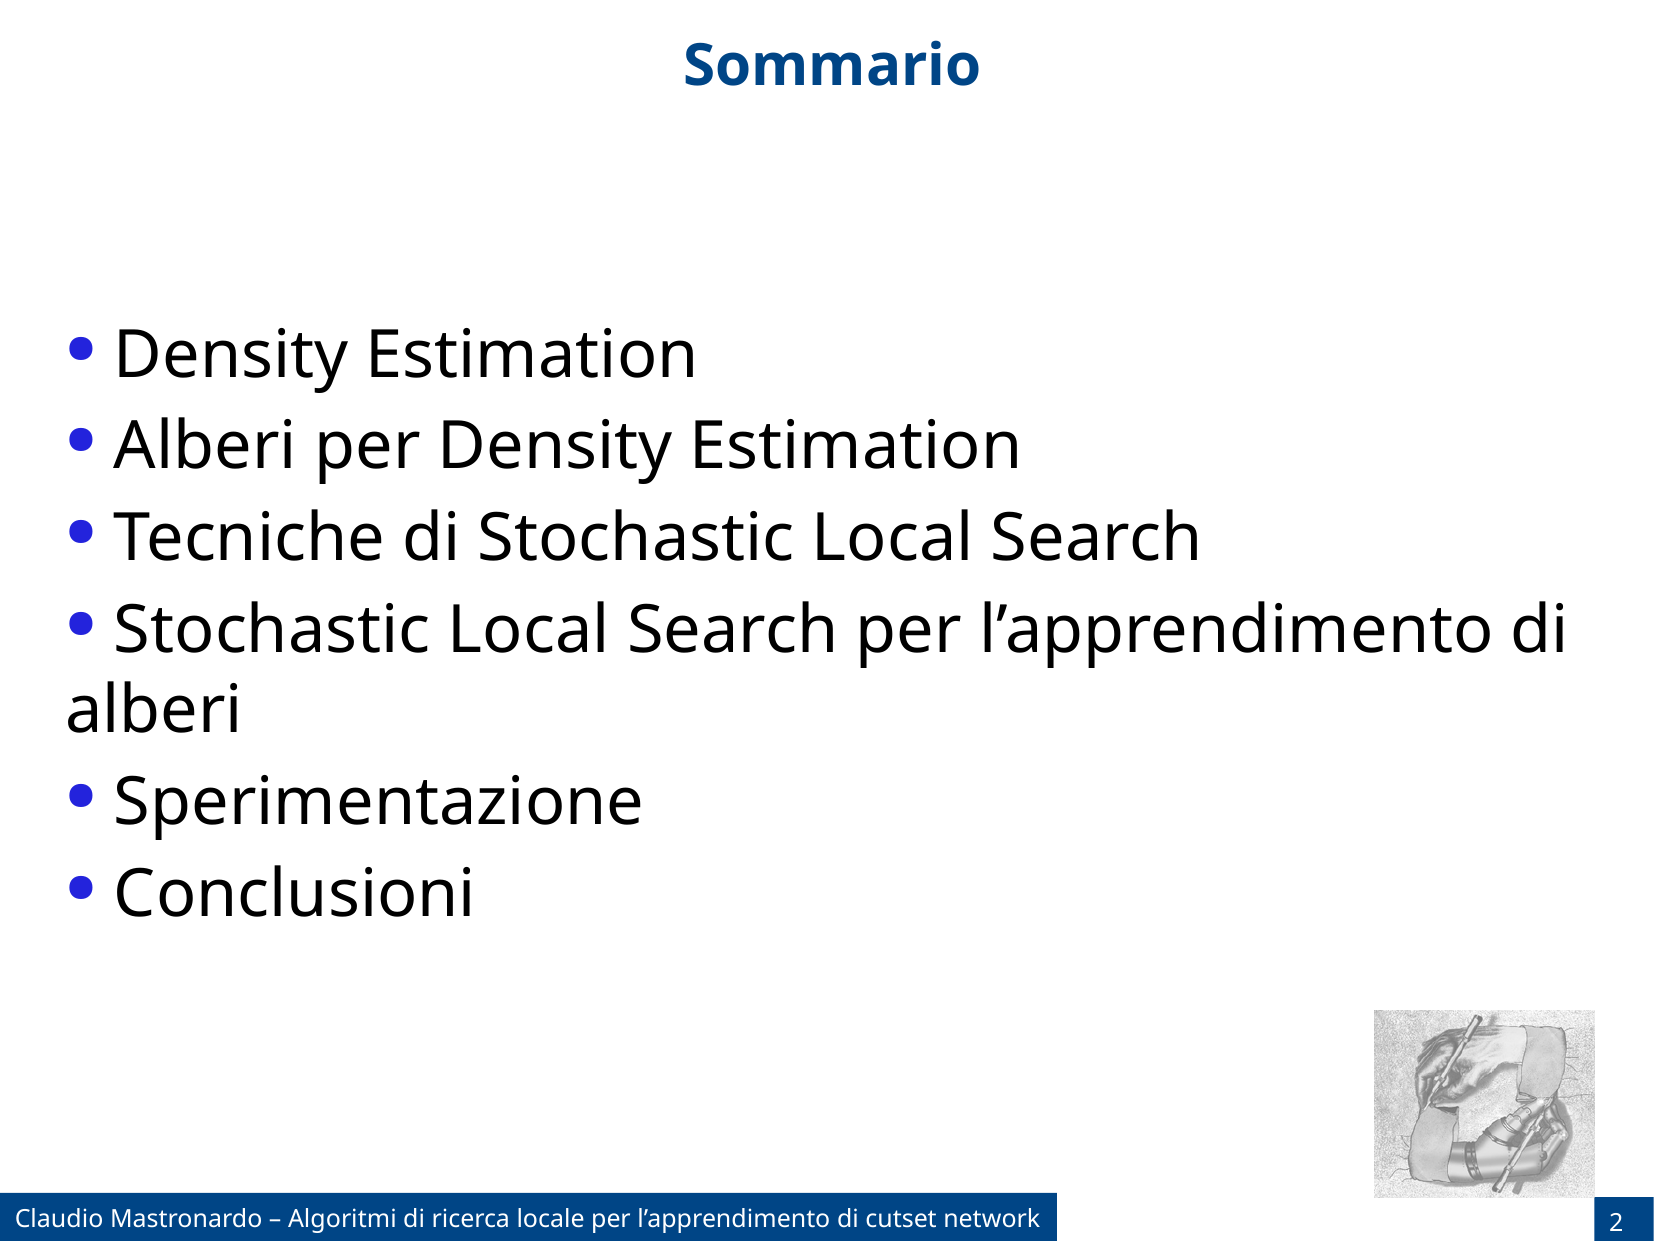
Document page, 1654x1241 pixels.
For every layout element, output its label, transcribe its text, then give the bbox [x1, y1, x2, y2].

list Density Estimation Alberi per Density Estimation Tecniche di Stochastic Local Search Stochastic Local Search per l’apprendimento di alberi Sperimentazione Conclusioni [64, 310, 1601, 940]
title Sommario [41, 17, 1625, 107]
